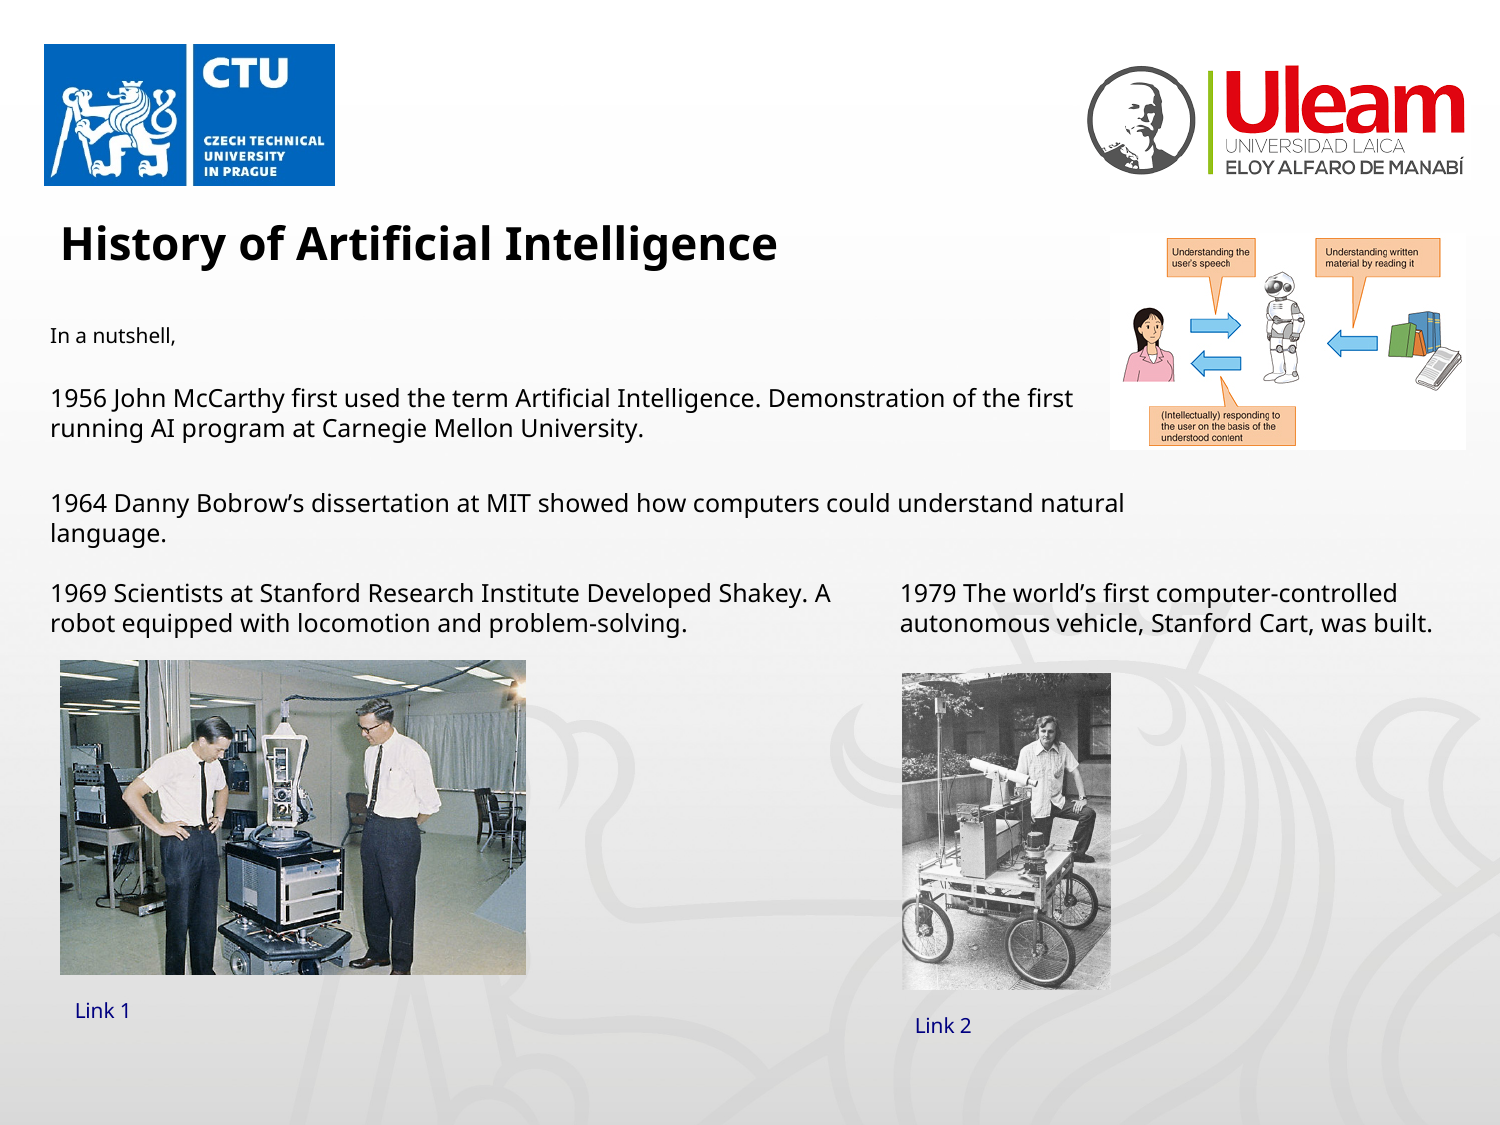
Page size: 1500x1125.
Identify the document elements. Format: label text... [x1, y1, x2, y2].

picture [0, 0, 1500, 1125]
text_box 1956 John McCarthy first used the term Artificial Intelligence. Demonstration of the first running AI program at Carnegie Mellon University. [35, 374, 1111, 479]
text_box Link 2 [900, 1005, 1021, 1051]
title History of Artificial Intelligence [45, 212, 1306, 328]
text_box In a nutshell, [35, 314, 931, 360]
text_box 1969 Scientists at Stanford Research Institute Developed Shakey. A robot equipped with locomotion and problem-solving. [35, 570, 871, 746]
text_box 1964 Danny Bobrow’s dissertation at MIT showed how computers could understand natural language. [35, 479, 1216, 626]
text_box Link 1 [60, 990, 181, 1036]
text_box 1979 The world’s first computer-controlled autonomous vehicle, Stanford Cart, was built. [885, 570, 1500, 746]
